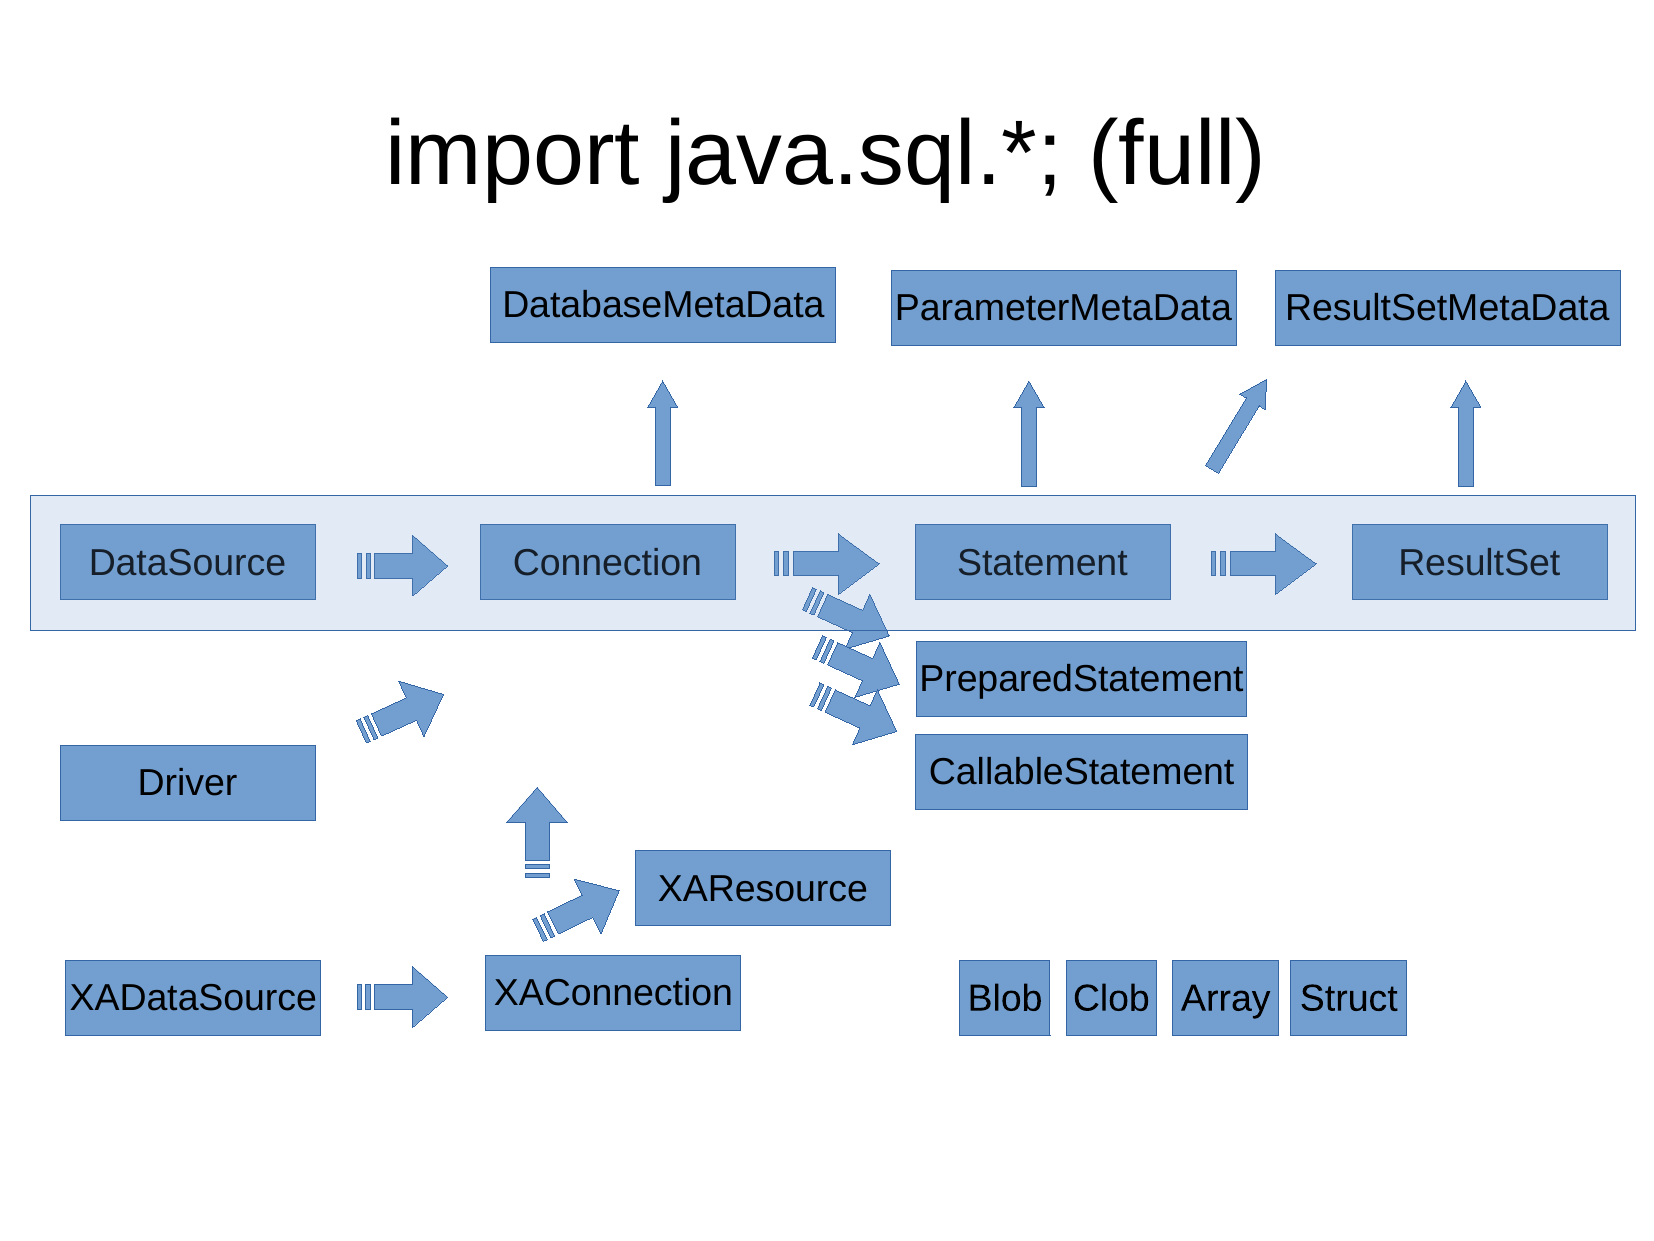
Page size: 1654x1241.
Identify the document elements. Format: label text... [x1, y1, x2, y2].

text_box [363, 715, 378, 740]
text_box Struct [1290, 960, 1407, 1036]
text_box [812, 635, 827, 660]
text_box [532, 917, 548, 942]
text_box [357, 984, 362, 1010]
text_box [819, 639, 834, 664]
text_box [525, 864, 550, 869]
text_box [371, 681, 444, 737]
text_box [374, 966, 448, 1028]
text_box Blob [959, 960, 1051, 1036]
text_box ResultSetMetaData [1275, 270, 1621, 346]
text_box [506, 787, 568, 861]
text_box Driver [60, 745, 316, 821]
text_box ParameterMetaData [891, 270, 1237, 346]
text_box DatabaseMetaData [490, 267, 836, 343]
text_box [1205, 379, 1267, 474]
text_box CallableStatement [915, 734, 1248, 810]
text_box Array [1172, 960, 1279, 1036]
text_box [540, 913, 555, 938]
text_box [647, 380, 678, 486]
text_box [1013, 381, 1045, 487]
text_box PreparedStatement [916, 641, 1247, 717]
text_box [547, 879, 620, 934]
text_box [525, 873, 550, 878]
title import java.sql.*; (full) [82, 49, 1571, 257]
text_box [1450, 380, 1481, 487]
text_box [365, 984, 371, 1010]
text_box [30, 495, 1636, 745]
text_box XAResource [635, 850, 891, 926]
text_box XAConnection [485, 955, 741, 1031]
text_box [817, 686, 832, 711]
text_box XADataSource [65, 960, 321, 1036]
text_box Clob [1066, 960, 1157, 1036]
text_box [356, 718, 371, 743]
text_box [809, 682, 824, 707]
